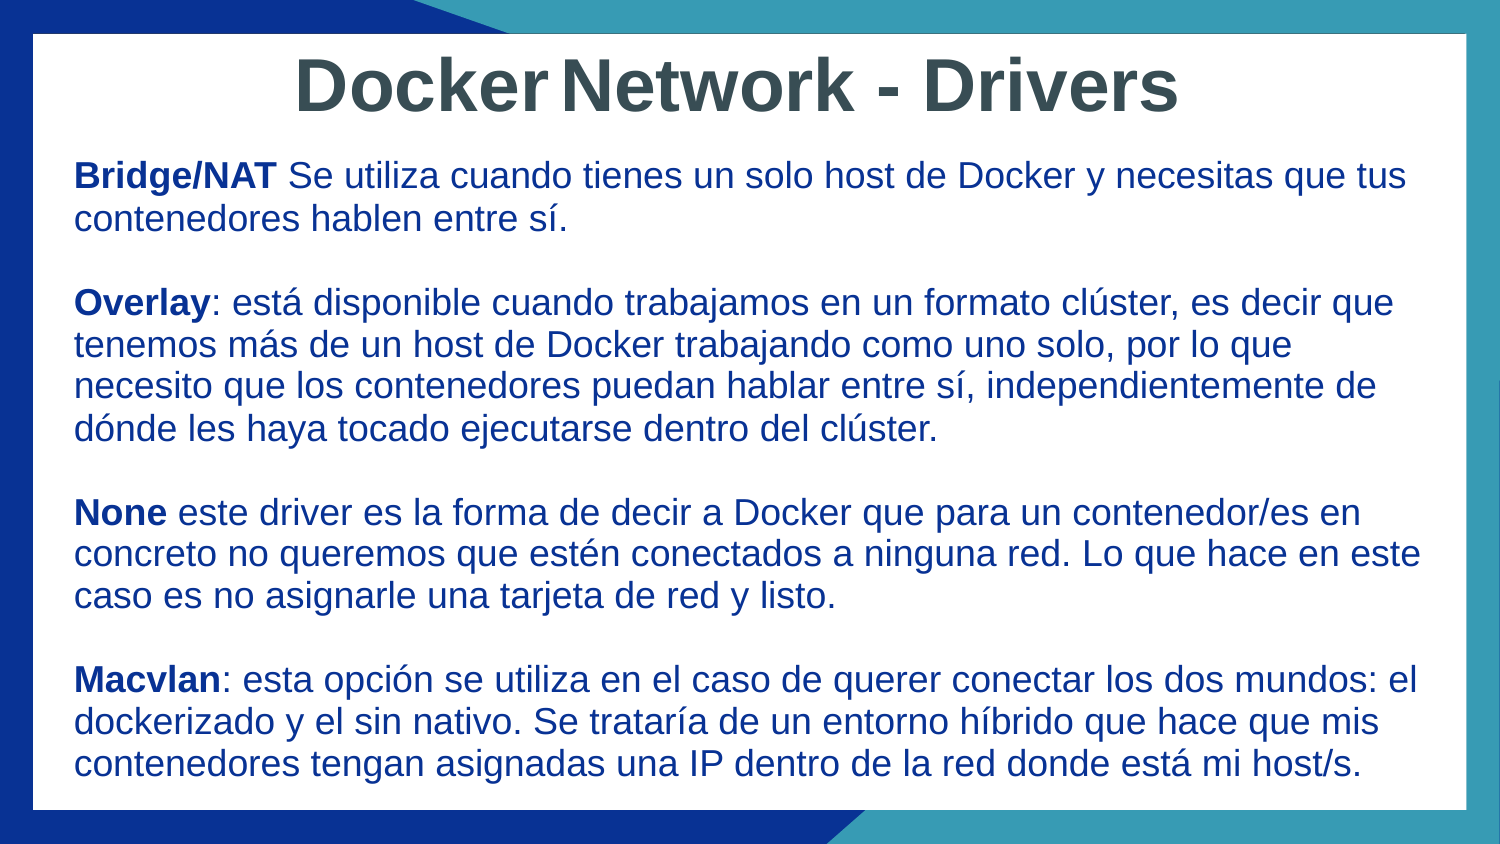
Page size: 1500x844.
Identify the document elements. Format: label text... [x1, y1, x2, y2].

text_box Bridge/NAT Se utiliza cuando tienes un solo host de Docker y necesitas que tus contenedores hablen entre sí. Overlay: está disponible cuando trabajamos en un formato clúster, es decir que tenemos más de un host de Docker trabajando como uno solo, por lo que necesito que los contenedores puedan hablar entre sí, independientemente de dónde les haya tocado ejecutarse dentro del clúster. None este driver es la forma de decir a Docker que para un contenedor/es en concreto no queremos que estén conectados a ninguna red. Lo que hace en este caso es no asignarle una tarjeta de red y listo. Macvlan: esta opción se utiliza en el caso de querer conectar los dos mundos: el dockerizado y el sin nativo. Se trataría de un entorno híbrido que hace que mis contenedores tengan asignadas una IP dentro de la red donde está mi host/s. [59, 147, 1447, 827]
text_box Docker Network - Drivers [29, 36, 1447, 220]
